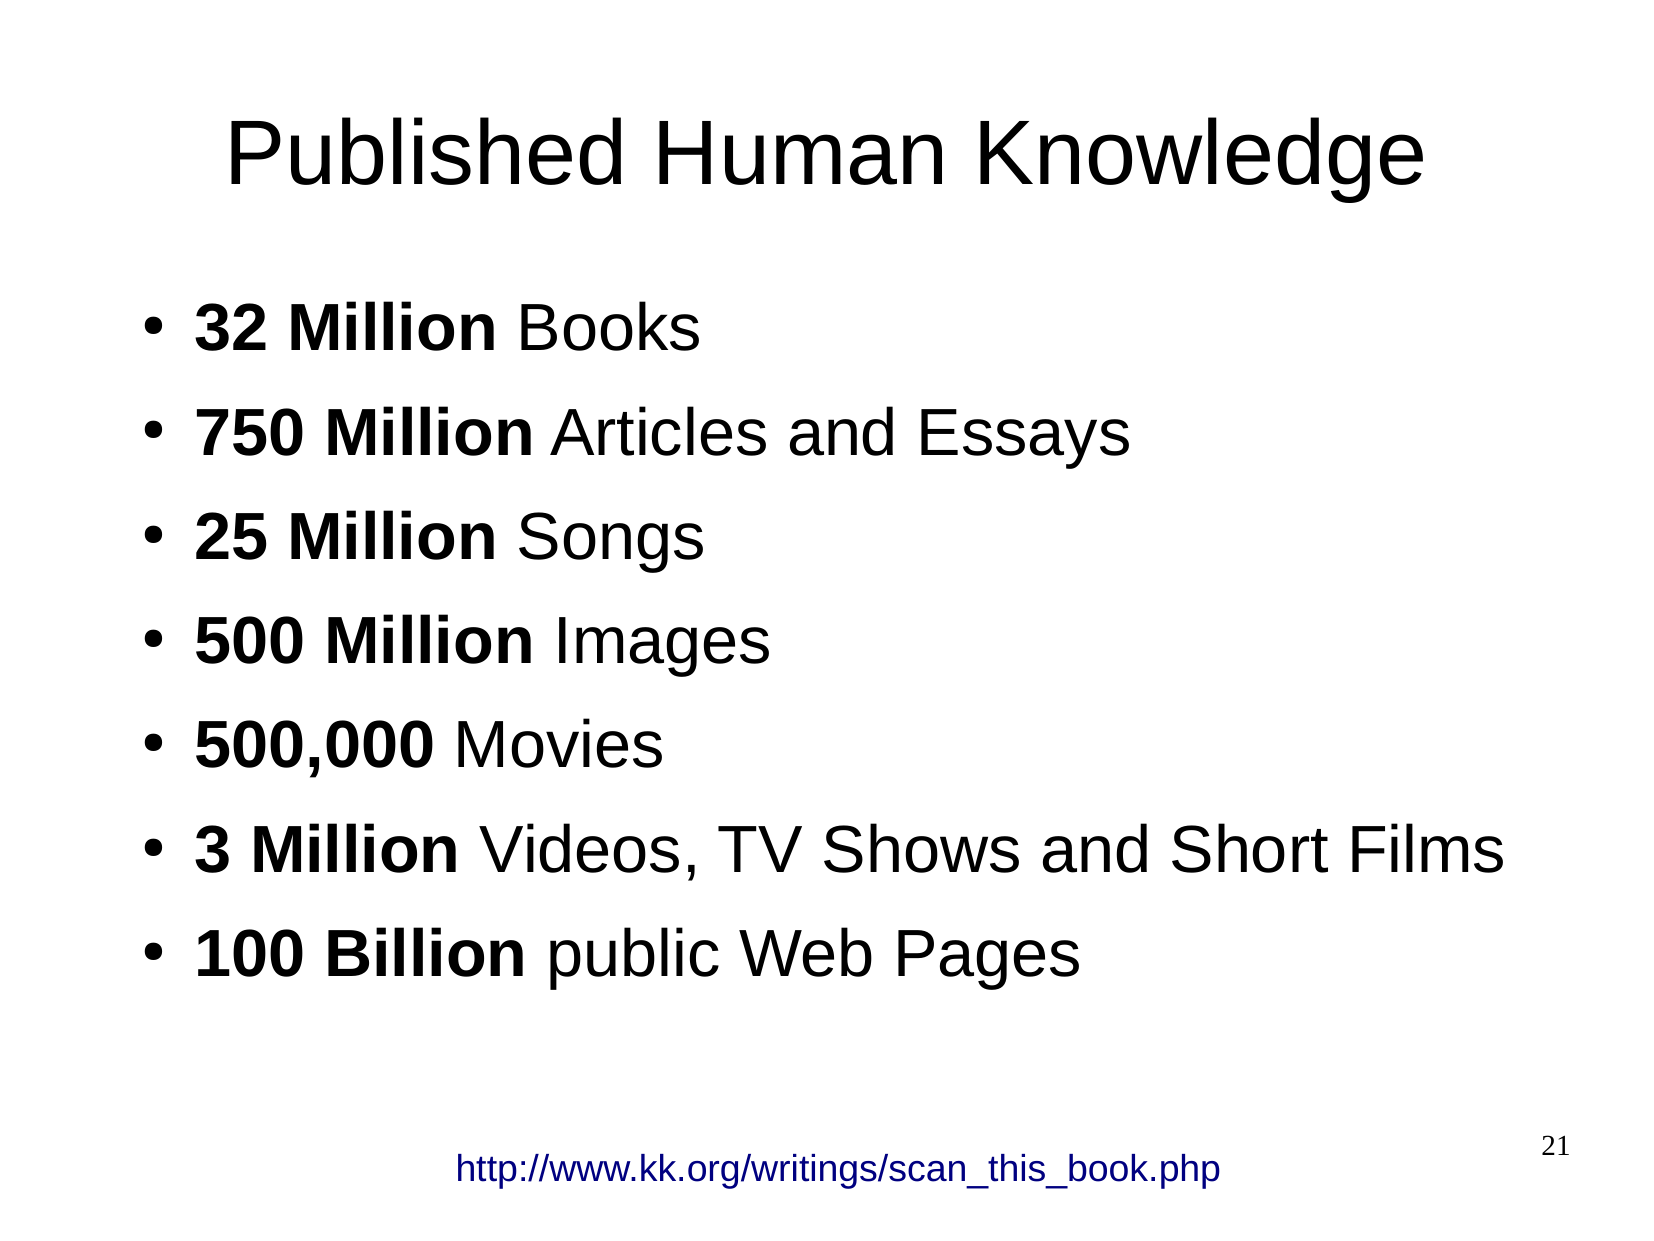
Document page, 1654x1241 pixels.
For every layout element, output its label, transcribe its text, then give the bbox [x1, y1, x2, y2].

title Published Human Knowledge [82, 49, 1571, 257]
list 32 Million Books 750 Million Articles and Essays 25 Million Songs 500 Million Images 500,000 Movies 3 Million Videos, TV Shows and Short Films 100 Billion public Web Pages [124, 290, 1542, 1094]
text_box http://www.kk.org/writings/scan_this_book.php [375, 1139, 1313, 1197]
